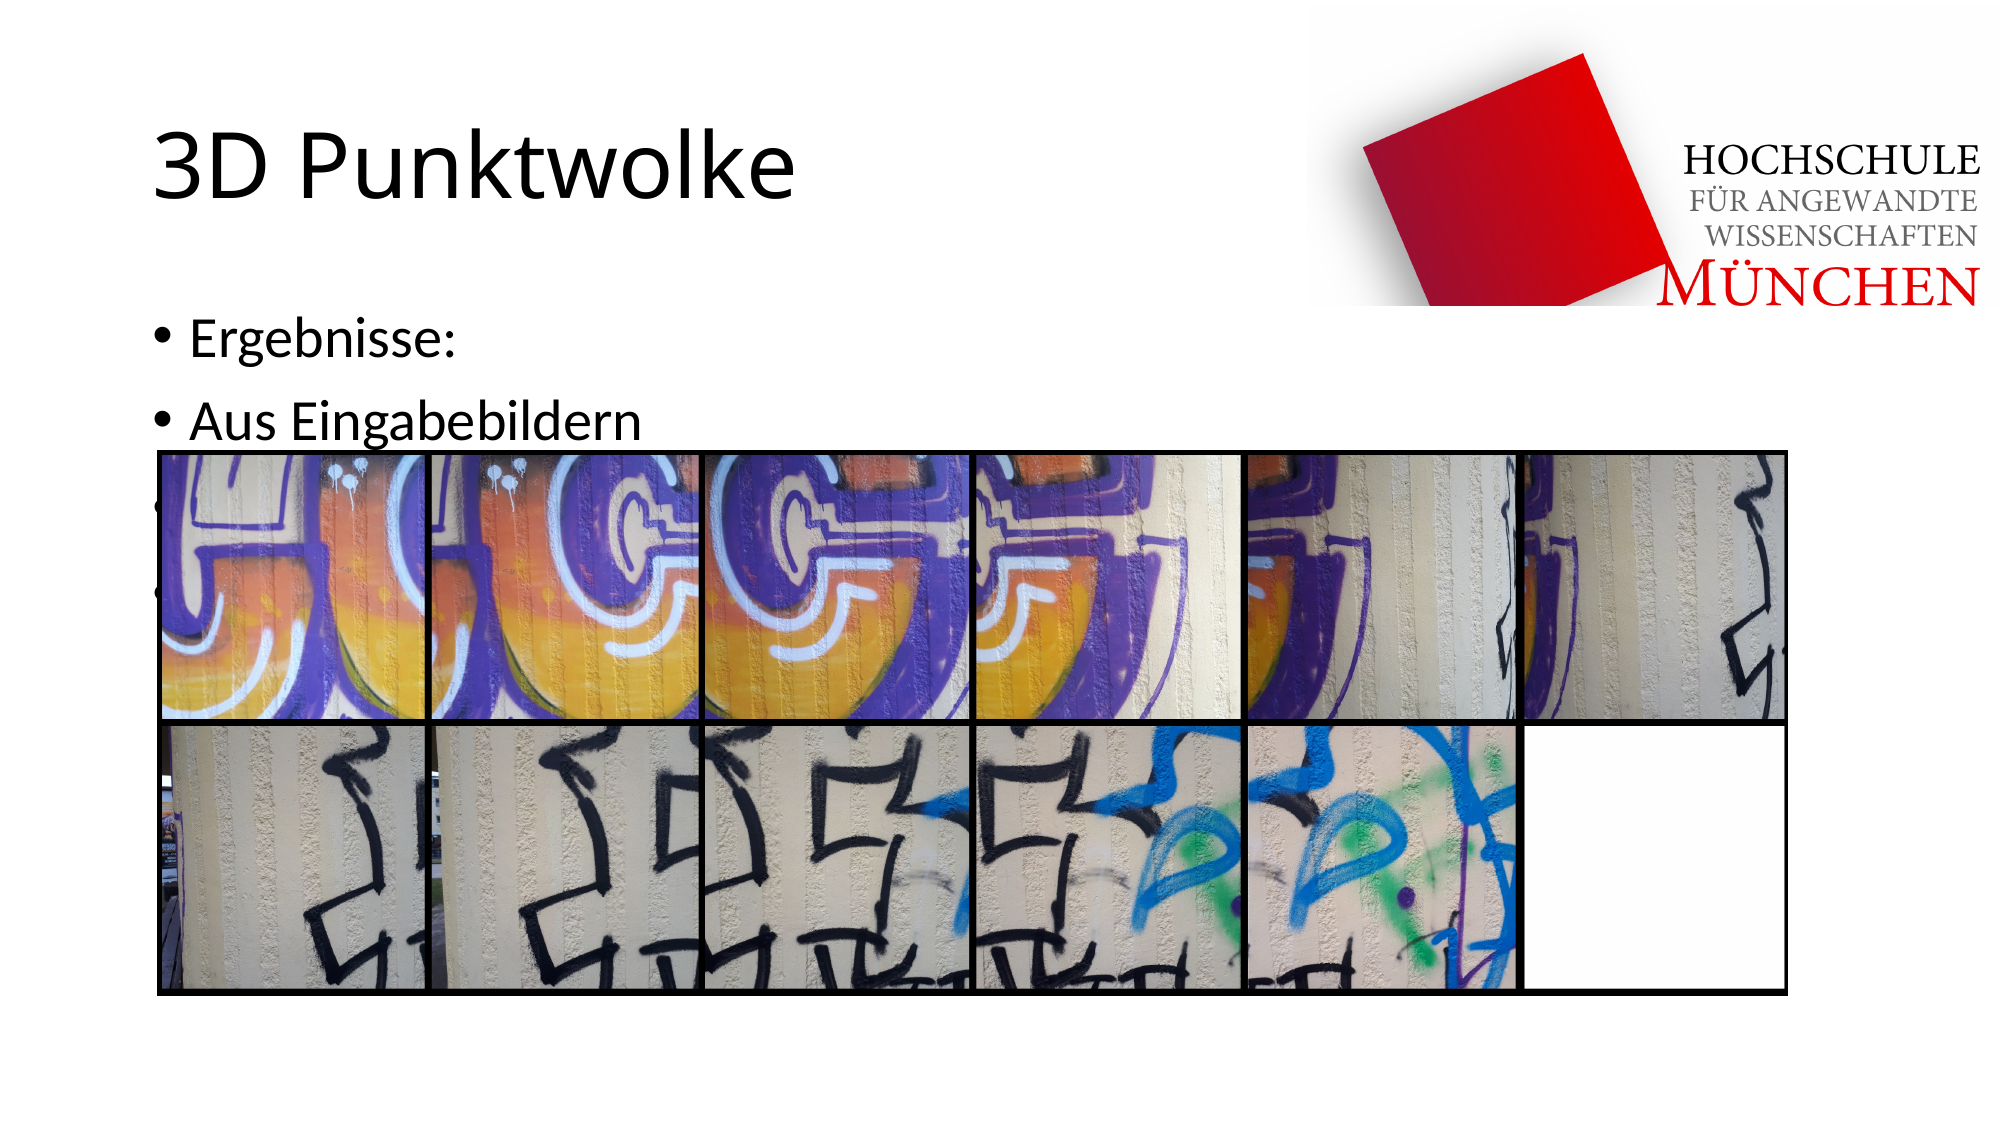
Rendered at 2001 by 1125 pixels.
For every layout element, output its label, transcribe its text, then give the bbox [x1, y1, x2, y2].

list Ergebnisse: Aus Eingabebildern [137, 299, 1863, 1014]
picture [157, 450, 1788, 996]
title 3D Punktwolke [137, 59, 1863, 278]
